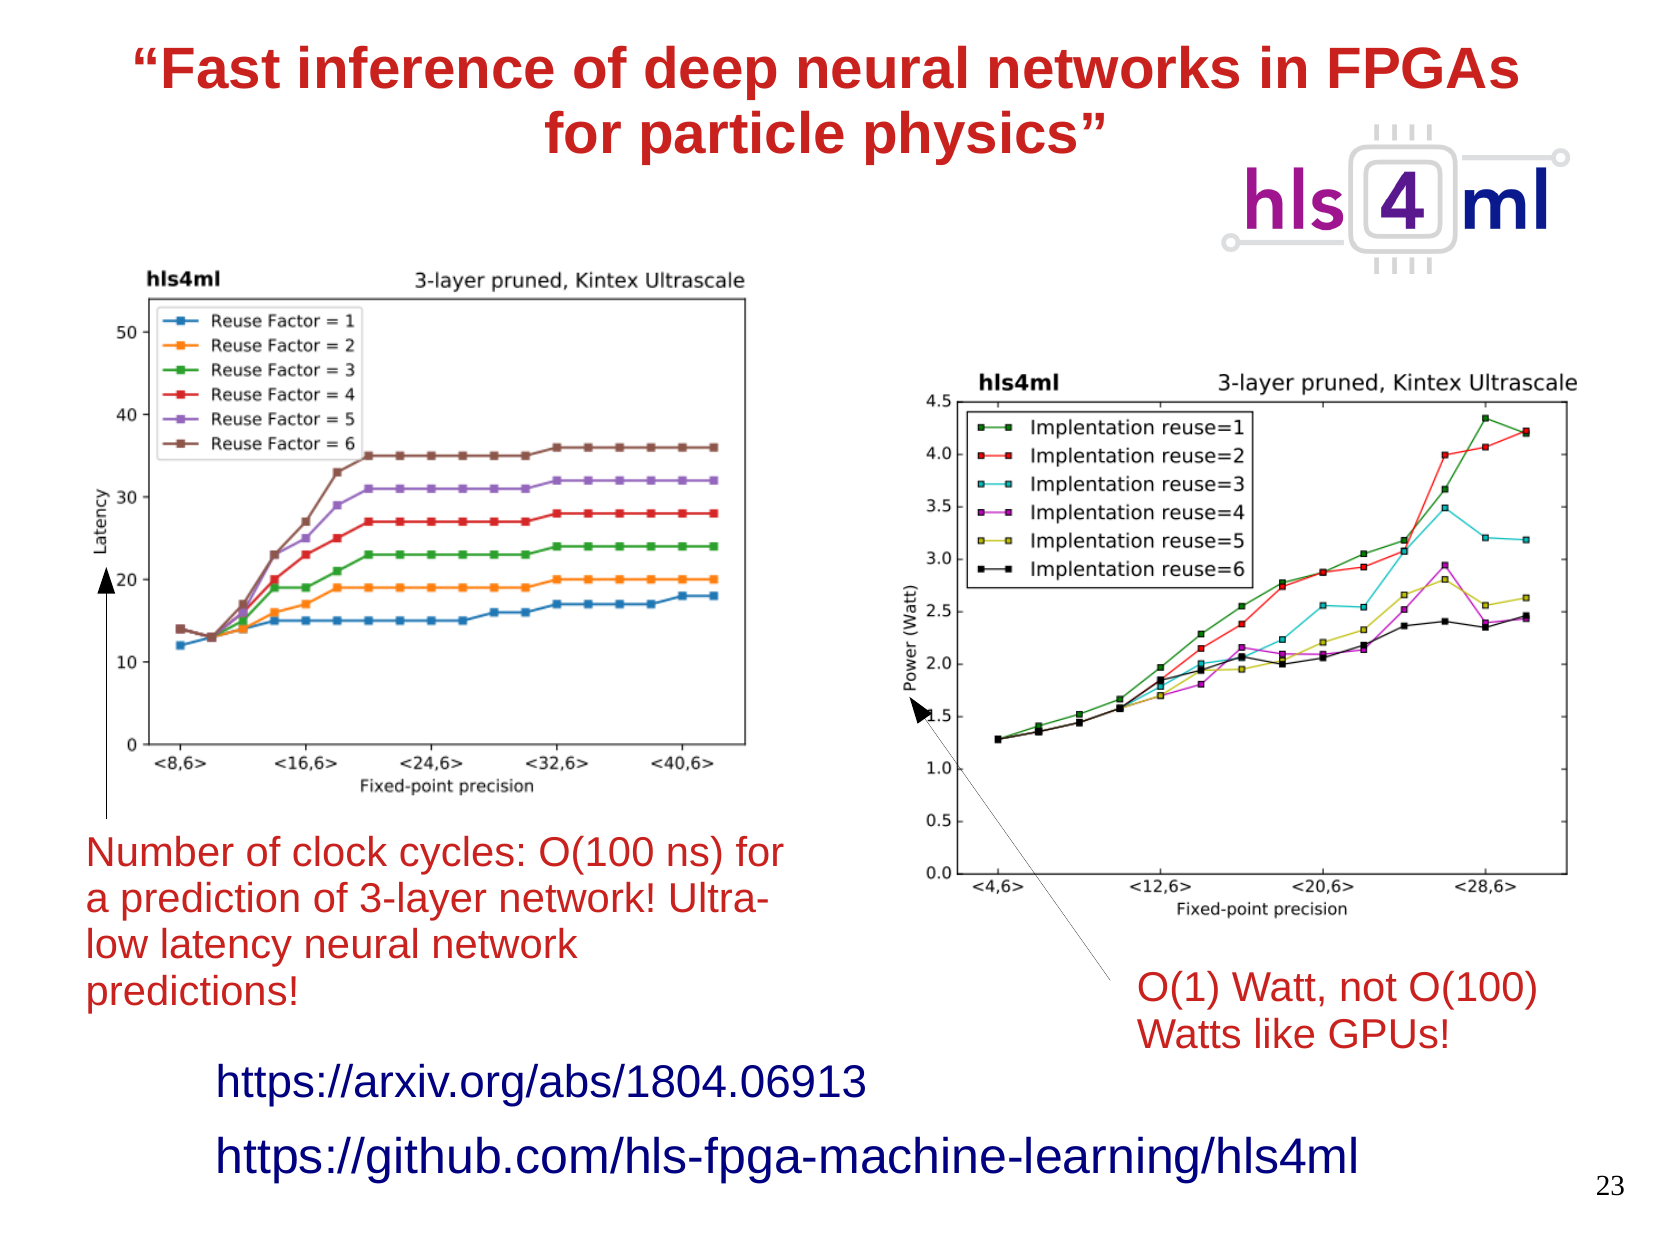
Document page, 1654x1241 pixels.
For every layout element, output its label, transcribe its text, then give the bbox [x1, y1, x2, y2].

picture [862, 354, 1607, 933]
text_box https://arxiv.org/abs/1804.06913 [200, 1048, 1241, 1218]
text_box O(1) Watt, not O(100) Watts like GPUs! [1122, 956, 1571, 1065]
text_box Number of clock cycles: O(100 ns) for a prediction of 3-layer network! Ultra-low latency neural network predictions! [70, 820, 815, 1022]
text_box “Fast inference of deep neural networks in FPGAs for particle physics” [70, 28, 1583, 173]
text_box https://github.com/hls-fpga-machine-learning/hls4ml [200, 1120, 1453, 1241]
picture [1181, 112, 1623, 288]
picture [53, 247, 780, 820]
